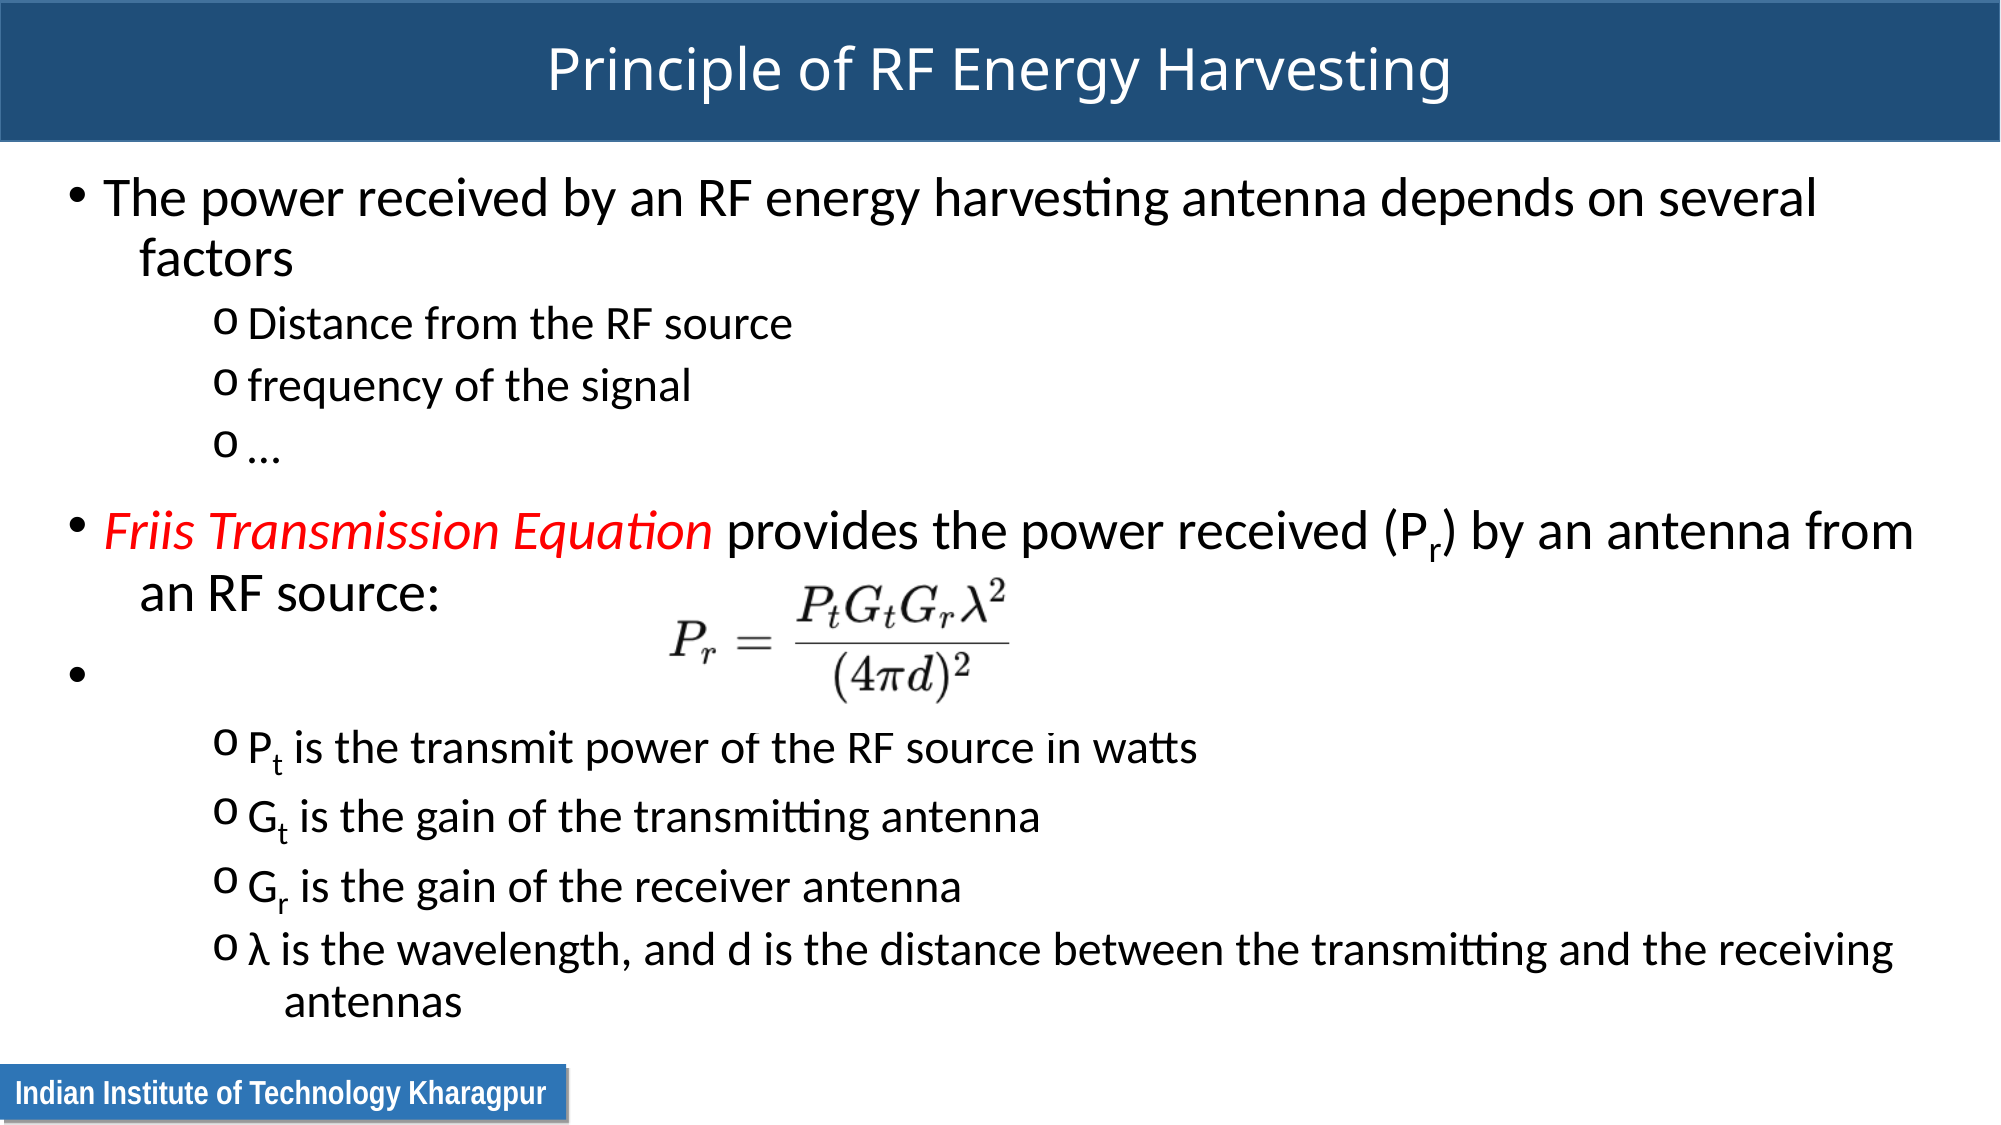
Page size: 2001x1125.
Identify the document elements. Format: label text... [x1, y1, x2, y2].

title Principle of RF Energy Harvesting [0, 1, 2000, 141]
picture [601, 569, 1090, 733]
list The power received by an RF energy harvesting antenna depends on several factors Distance from the RF source frequency of the signal … Friis Transmission Equation provides the power received (Pr) by an antenna from an RF source: Pt is the transmit power of the RF source in watts Gt is the gain of the transmitting antenna Gr is the gain of the receiver antenna λ is the wavelength, and d is the distance between the transmitting and the receiving antennas [52, 160, 1948, 1039]
